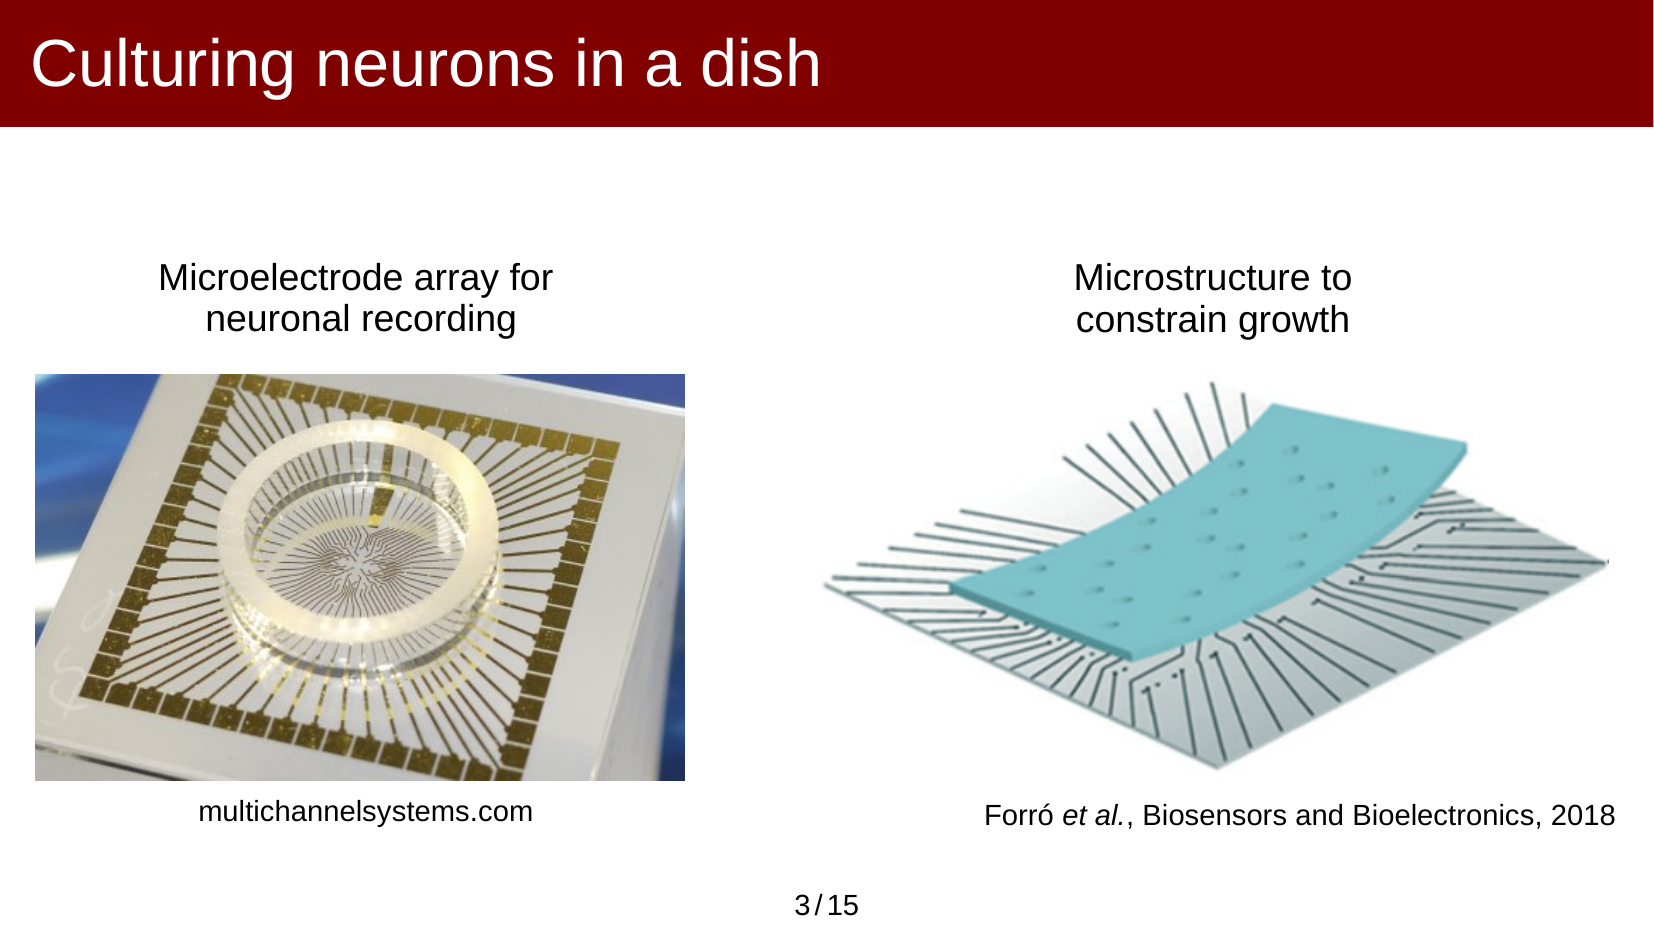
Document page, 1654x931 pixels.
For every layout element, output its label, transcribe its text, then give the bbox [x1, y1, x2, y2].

text_box Microstructure to constrain growth [1058, 248, 1369, 348]
text_box Culturing neurons in a dish [15, 19, 1631, 109]
text_box Microelectrode array for neuronal recording [143, 248, 580, 348]
picture [819, 353, 1609, 802]
text_box multichannelsystems.com [183, 787, 549, 860]
text_box [0, 0, 1654, 127]
text_box Forró et al., Biosensors and Bioelectronics, 2018 [969, 791, 1630, 865]
picture [35, 374, 685, 781]
